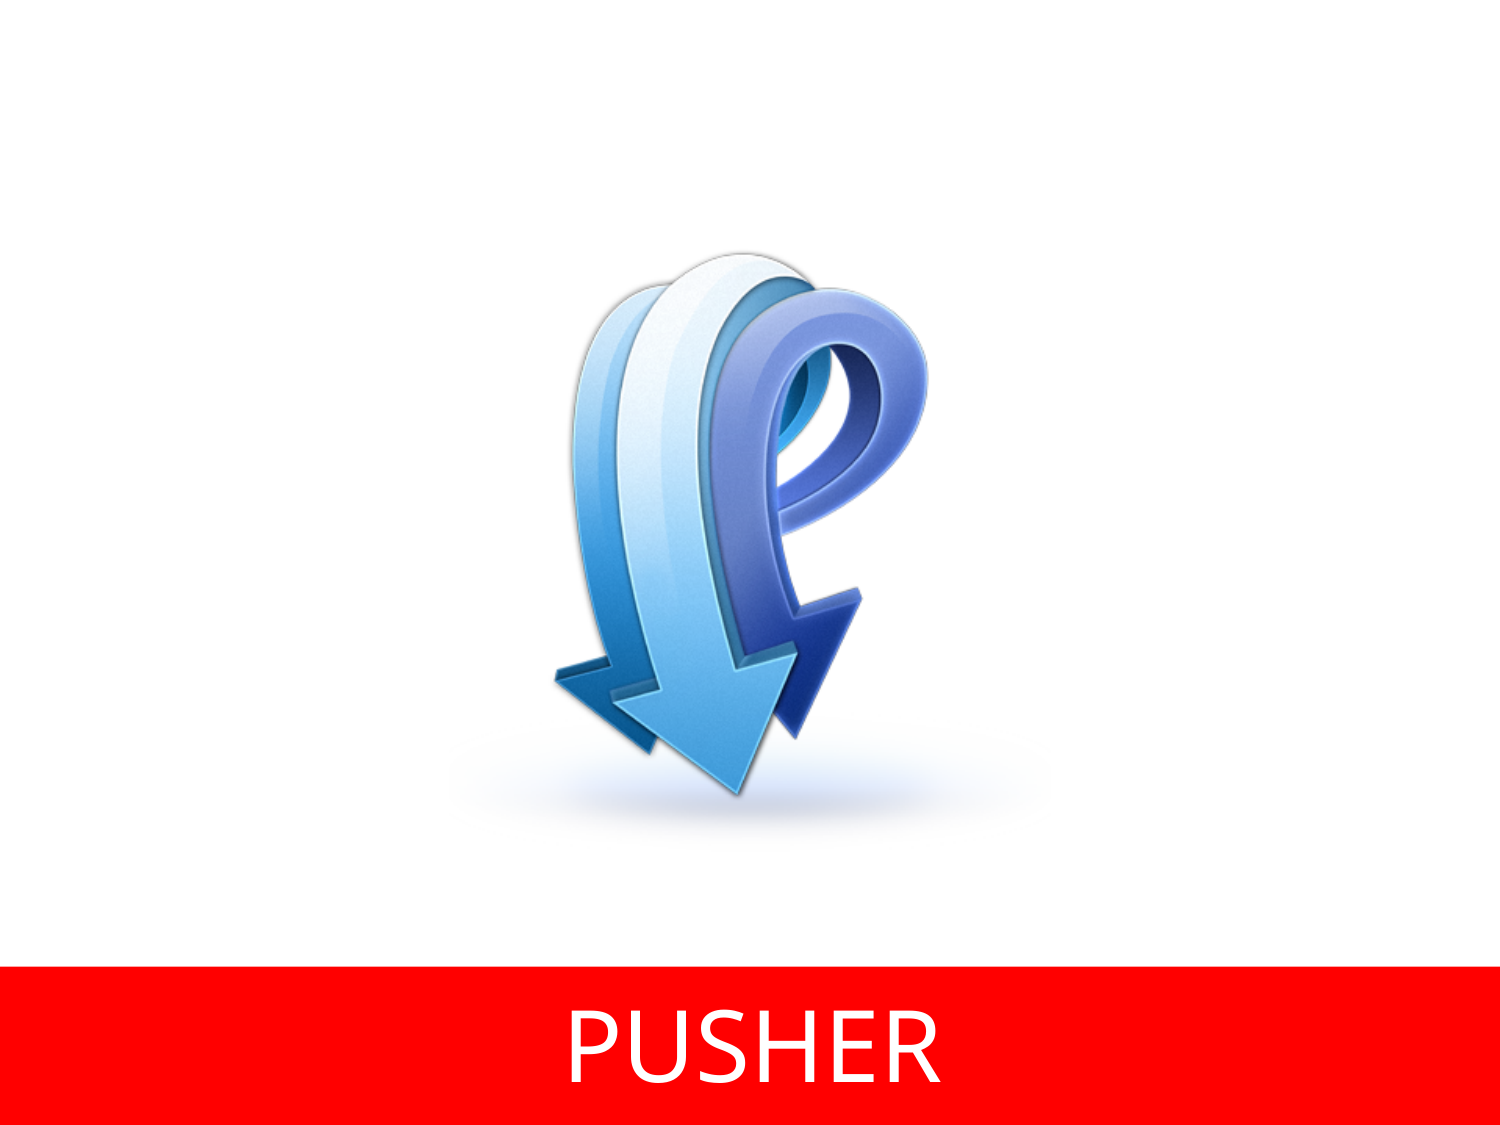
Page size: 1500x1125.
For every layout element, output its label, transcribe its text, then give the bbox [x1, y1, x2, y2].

list PUSHER [28, 974, 1478, 1111]
picture [449, 244, 1051, 881]
